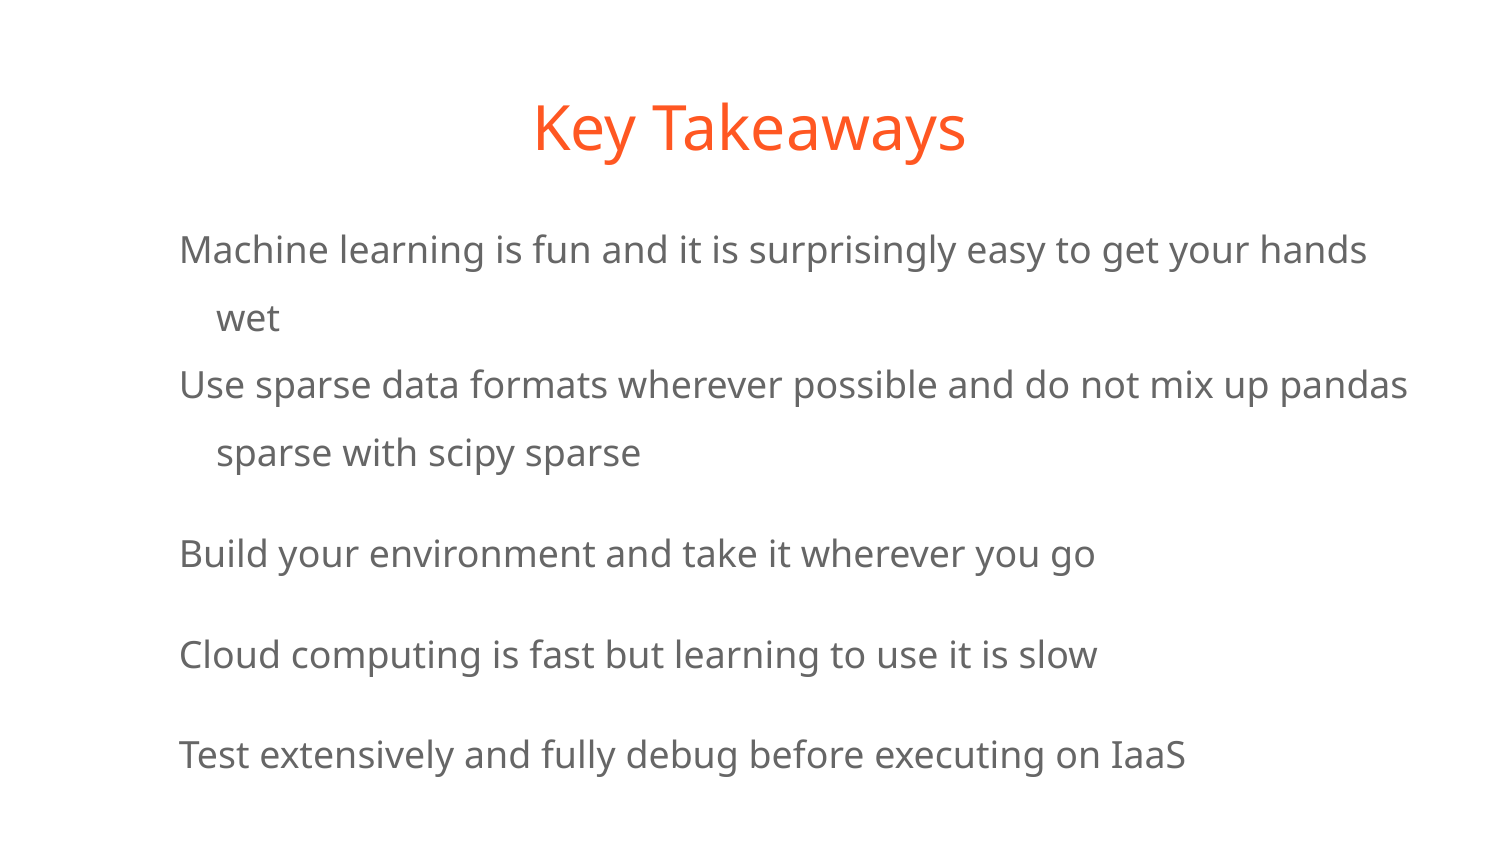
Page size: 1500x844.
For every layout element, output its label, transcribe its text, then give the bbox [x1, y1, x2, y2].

title Key Takeaways [51, 72, 1449, 167]
list Machine learning is fun and it is surprisingly easy to get your hands wet Use sparse data formats wherever possible and do not mix up pandas sparse with scipy sparse Build your environment and take it wherever you go Cloud computing is fast but learning to use it is slow Test extensively and fully debug before executing on IaaS [51, 189, 1449, 750]
